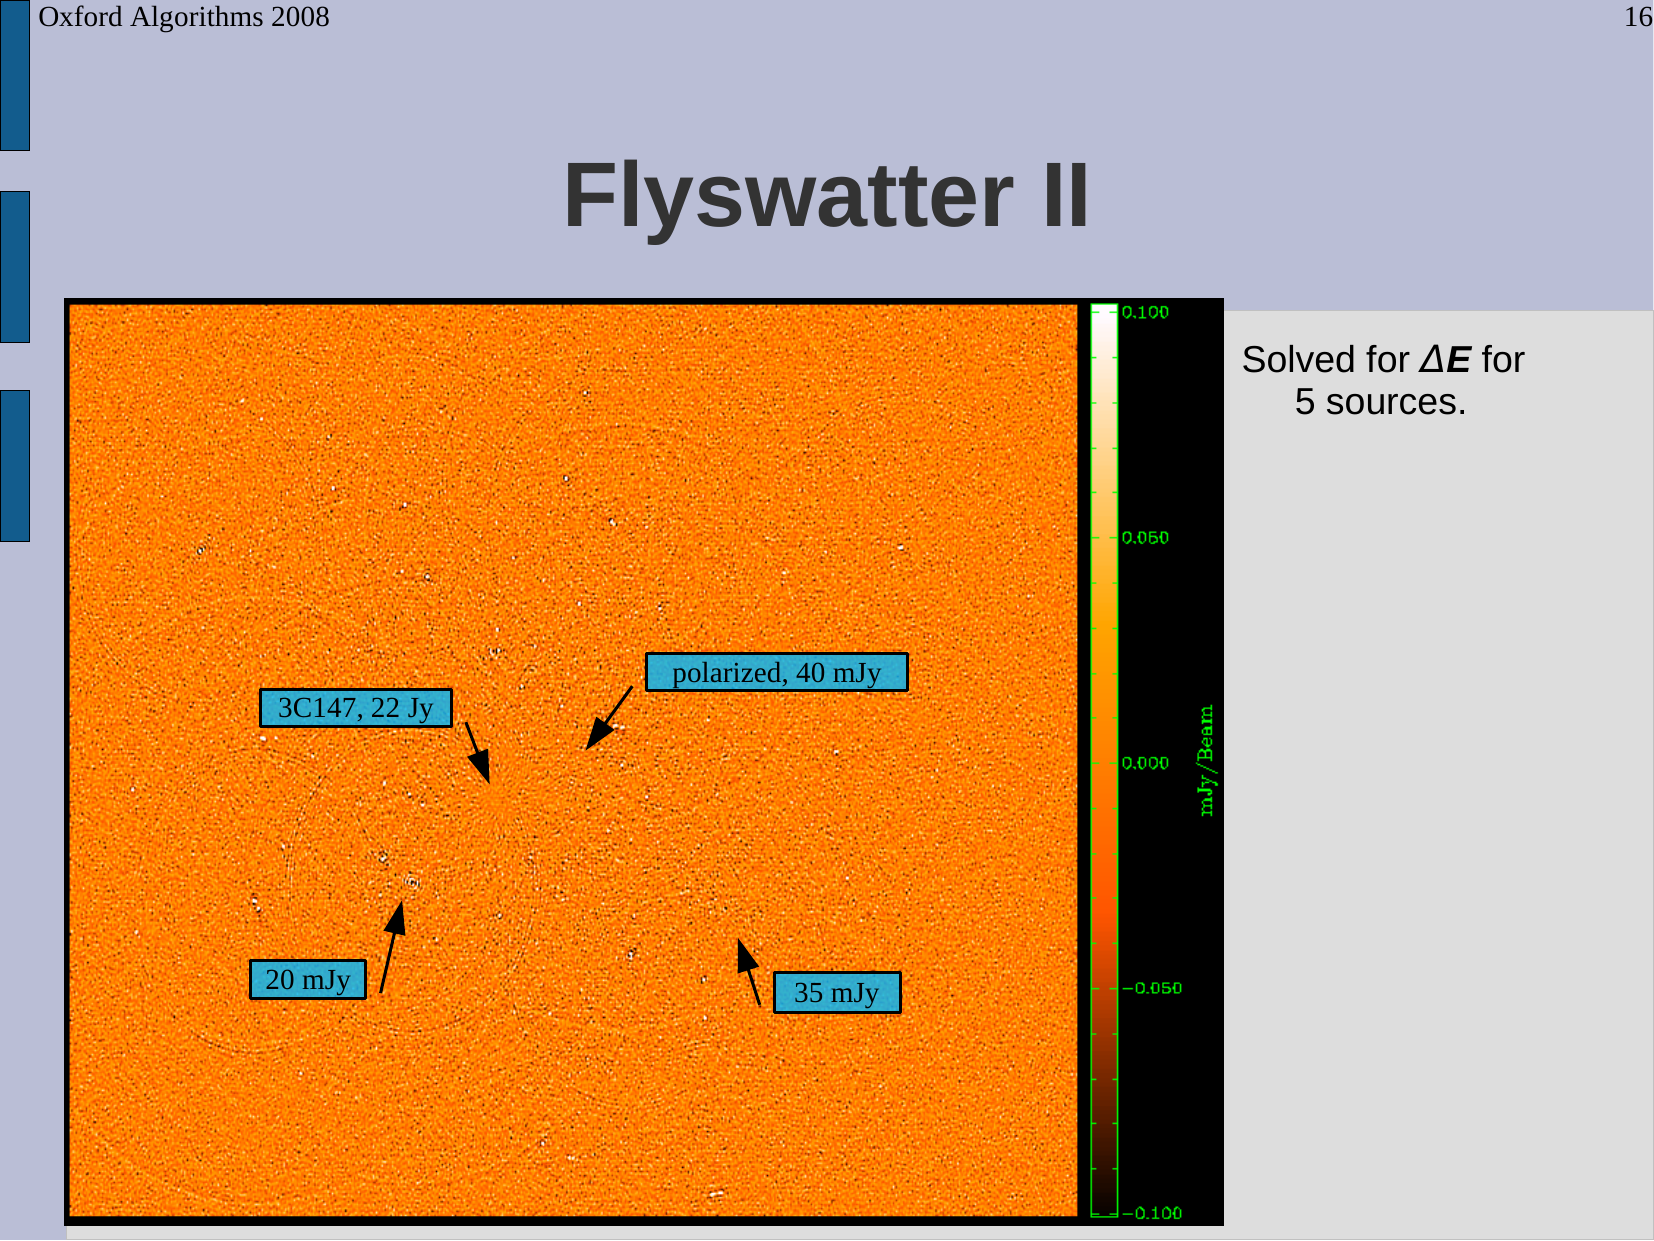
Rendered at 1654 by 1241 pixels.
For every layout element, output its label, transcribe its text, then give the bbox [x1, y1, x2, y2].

text_box 3C147, 22 Jy [261, 690, 451, 727]
picture [64, 298, 1224, 1226]
list Solved for ΔE for 5 sources. [1223, 337, 1654, 1163]
title Flyswatter II [121, 91, 1534, 299]
text_box polarized, 40 mJy [647, 654, 907, 691]
text_box 20 mJy [251, 960, 366, 998]
text_box 35 mJy [774, 972, 900, 1013]
